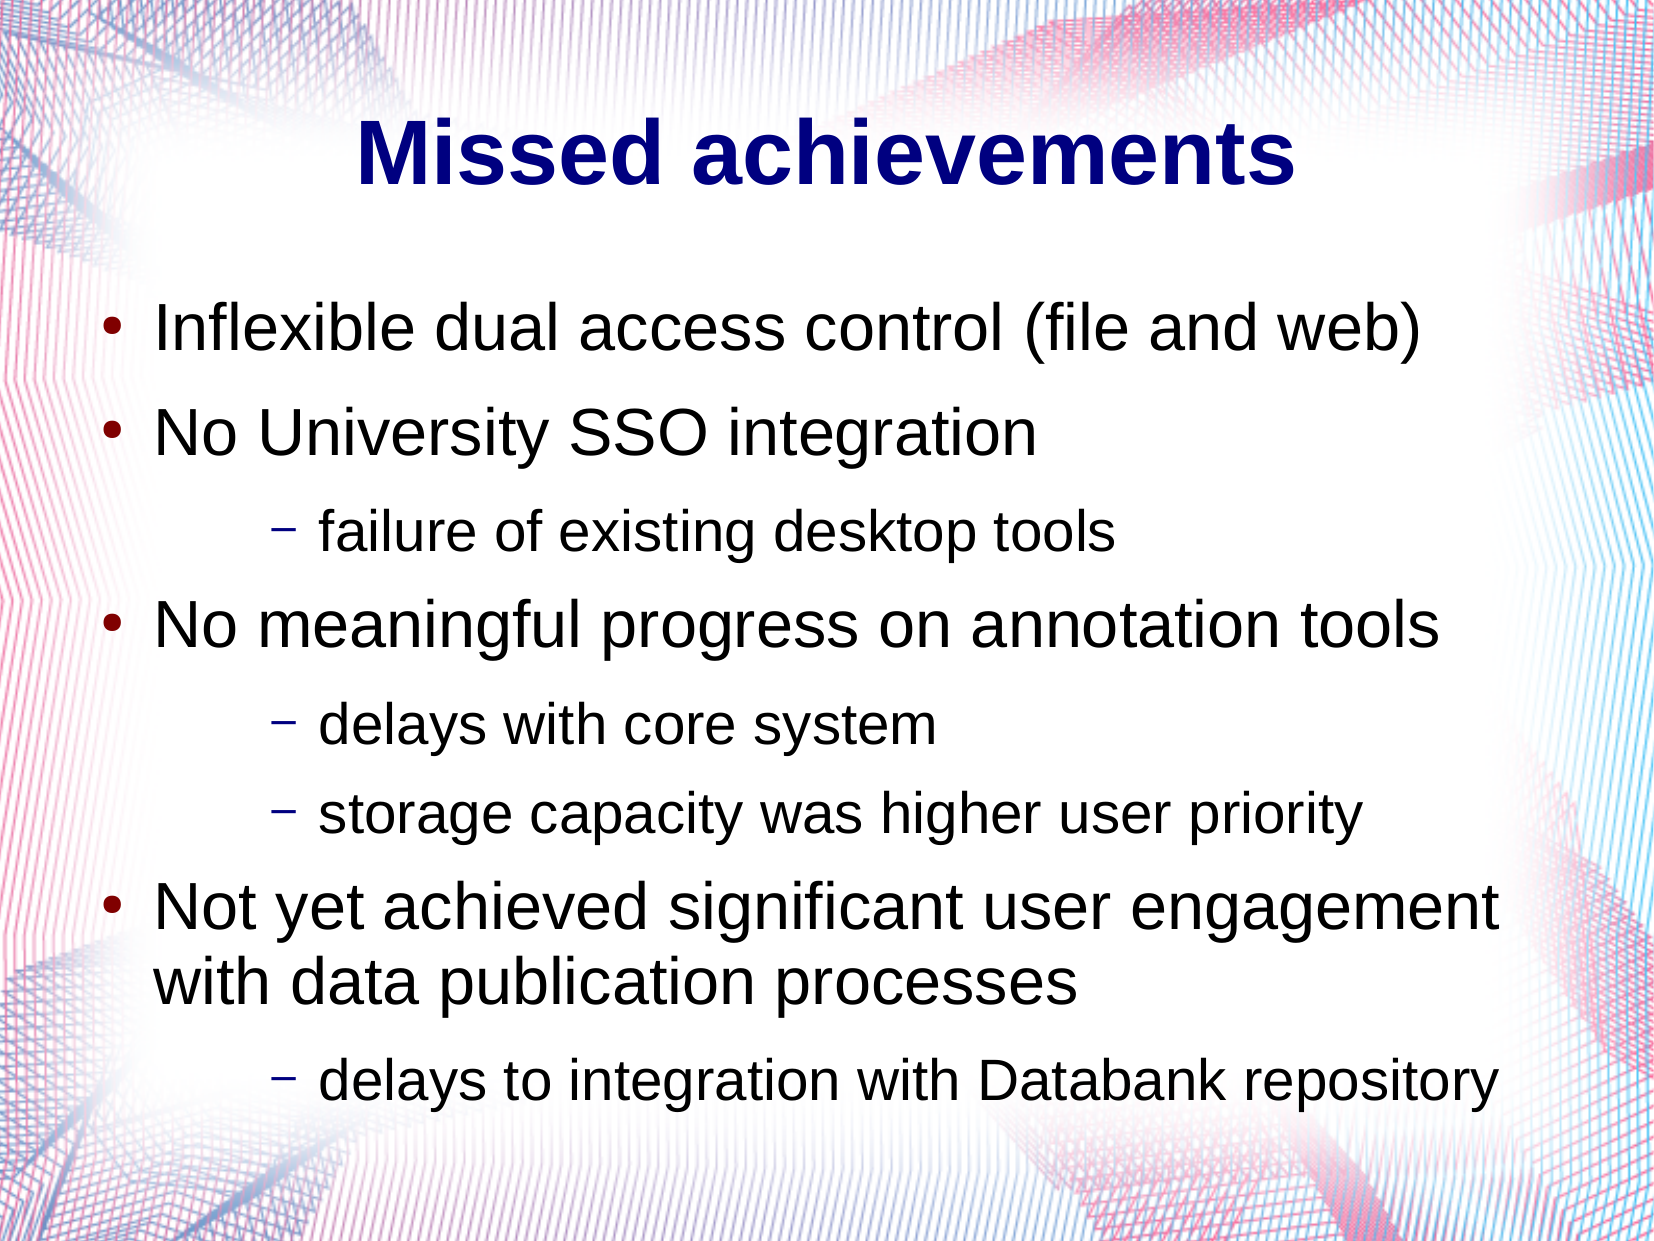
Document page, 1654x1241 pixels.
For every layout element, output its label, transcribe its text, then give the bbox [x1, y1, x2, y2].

list Inflexible dual access control (file and web) No University SSO integration failure of existing desktop tools No meaningful progress on annotation tools delays with core system storage capacity was higher user priority Not yet achieved significant user engagement with data publication processes delays to integration with Databank repository [82, 290, 1571, 1112]
picture [0, 0, 1654, 1241]
title Missed achievements [82, 56, 1571, 250]
